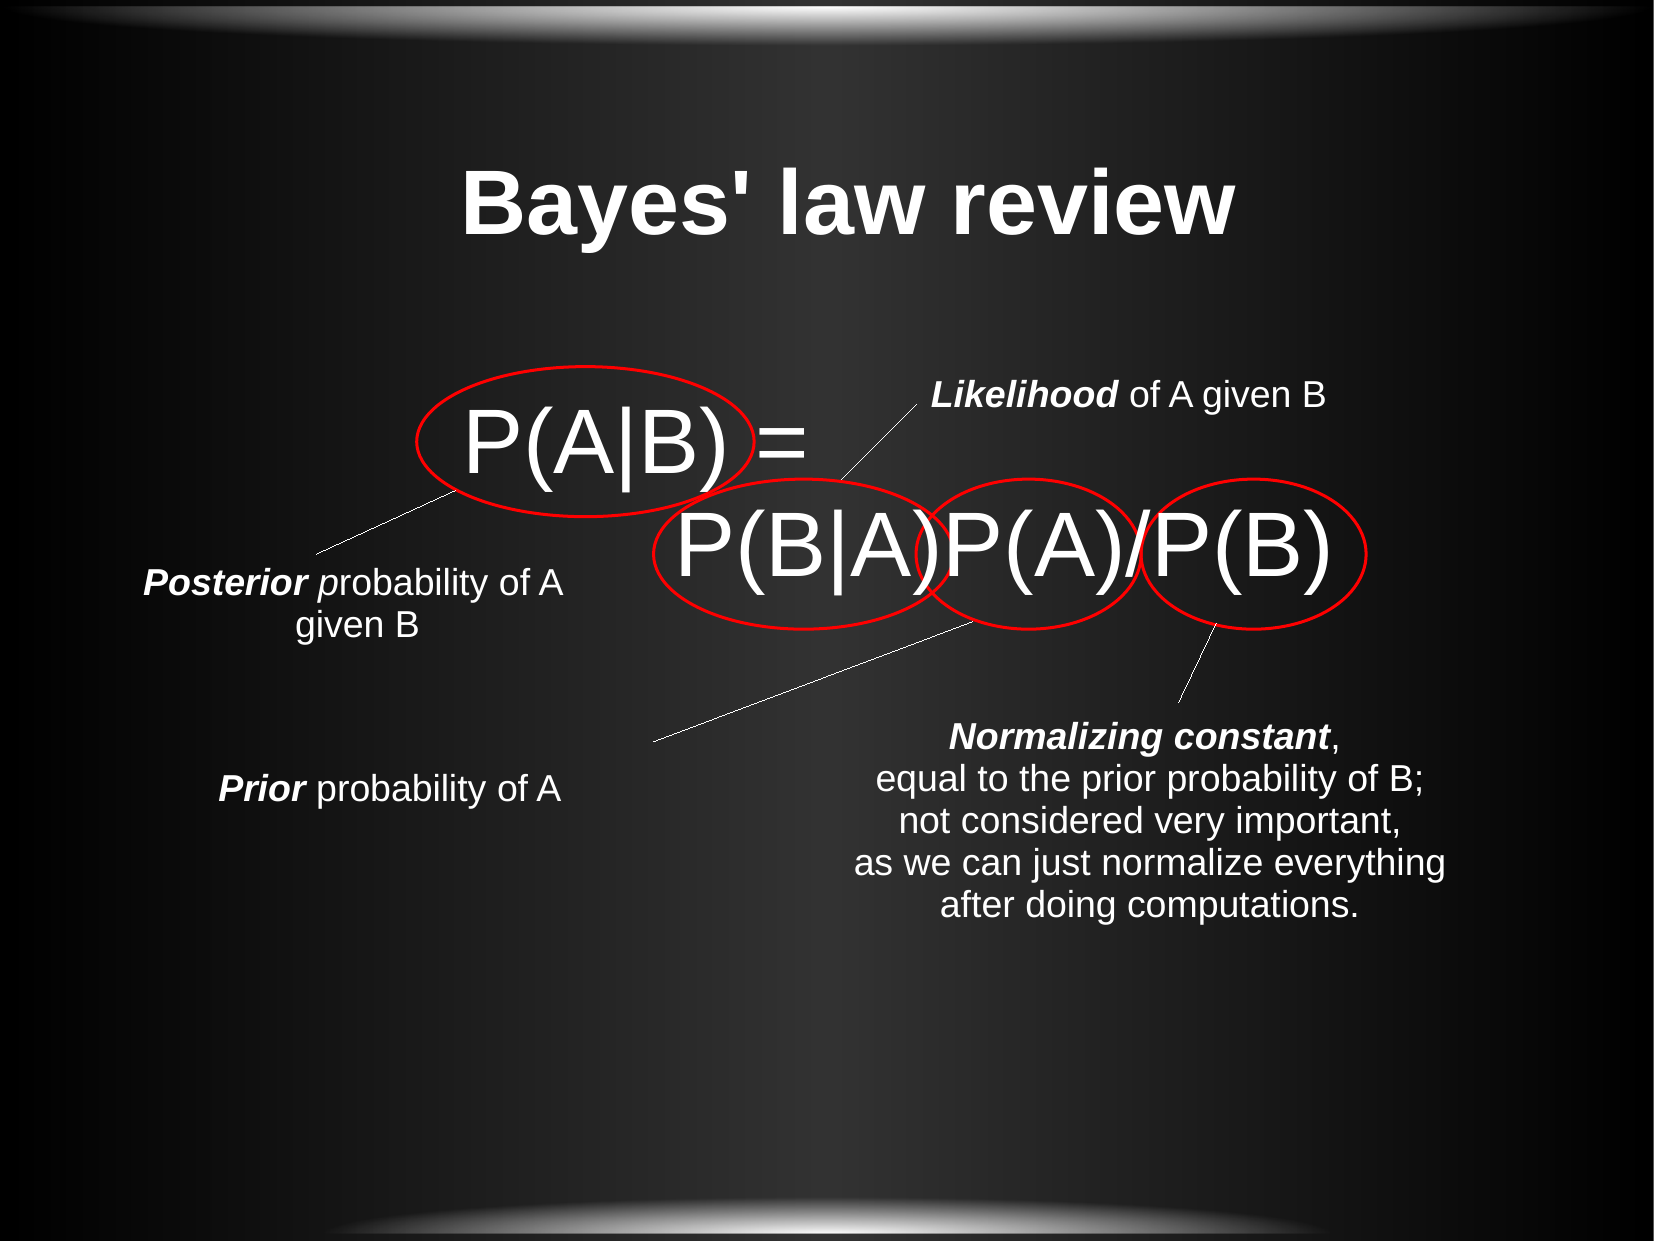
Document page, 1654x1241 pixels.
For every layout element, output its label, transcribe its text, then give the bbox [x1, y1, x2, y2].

picture [0, 0, 1654, 1241]
text_box Prior probability of A [203, 759, 601, 863]
title P(A|B) = P(B|A)P(A)/P(B) [90, 390, 1461, 596]
text_box Posterior probability of A given B [128, 554, 587, 654]
text_box Likelihood of A given B [916, 366, 1343, 425]
text_box Normalizing constant, equal to the prior probability of B; not considered very important, as we can just normalize everything after doing computations. [839, 708, 1461, 935]
title Bayes' law review [421, 123, 1277, 283]
